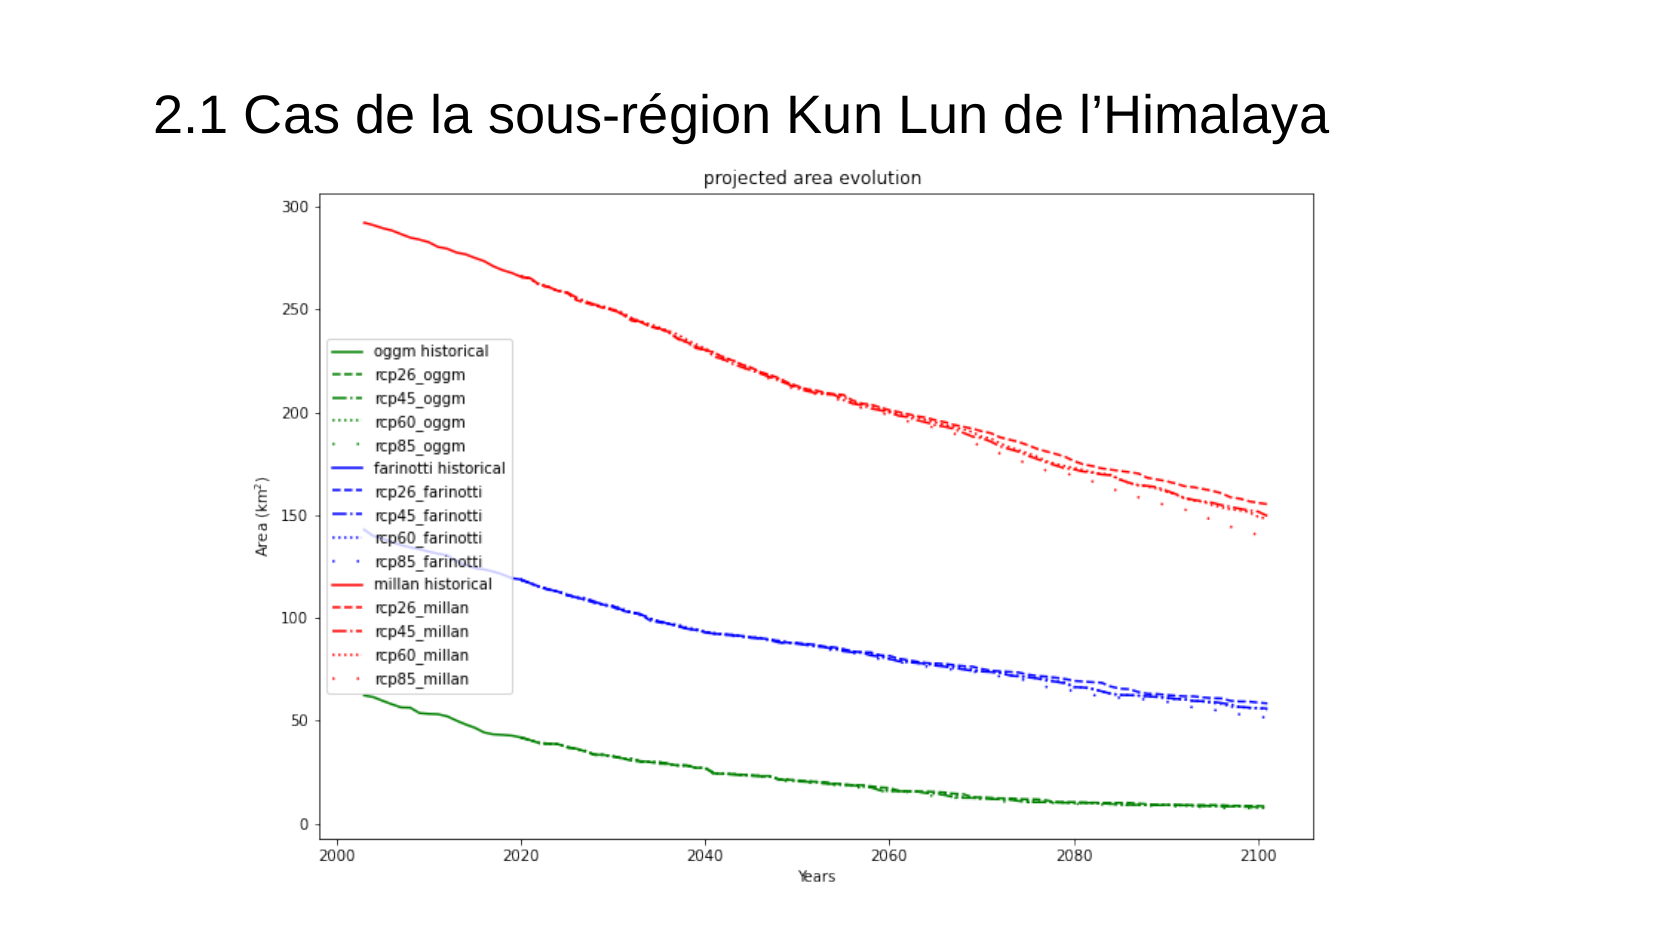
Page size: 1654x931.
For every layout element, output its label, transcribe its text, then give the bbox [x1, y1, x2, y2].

title 2.1 Cas de la sous-région Kun Lun de l’Himalaya [82, 37, 1571, 193]
picture [159, 91, 1441, 931]
